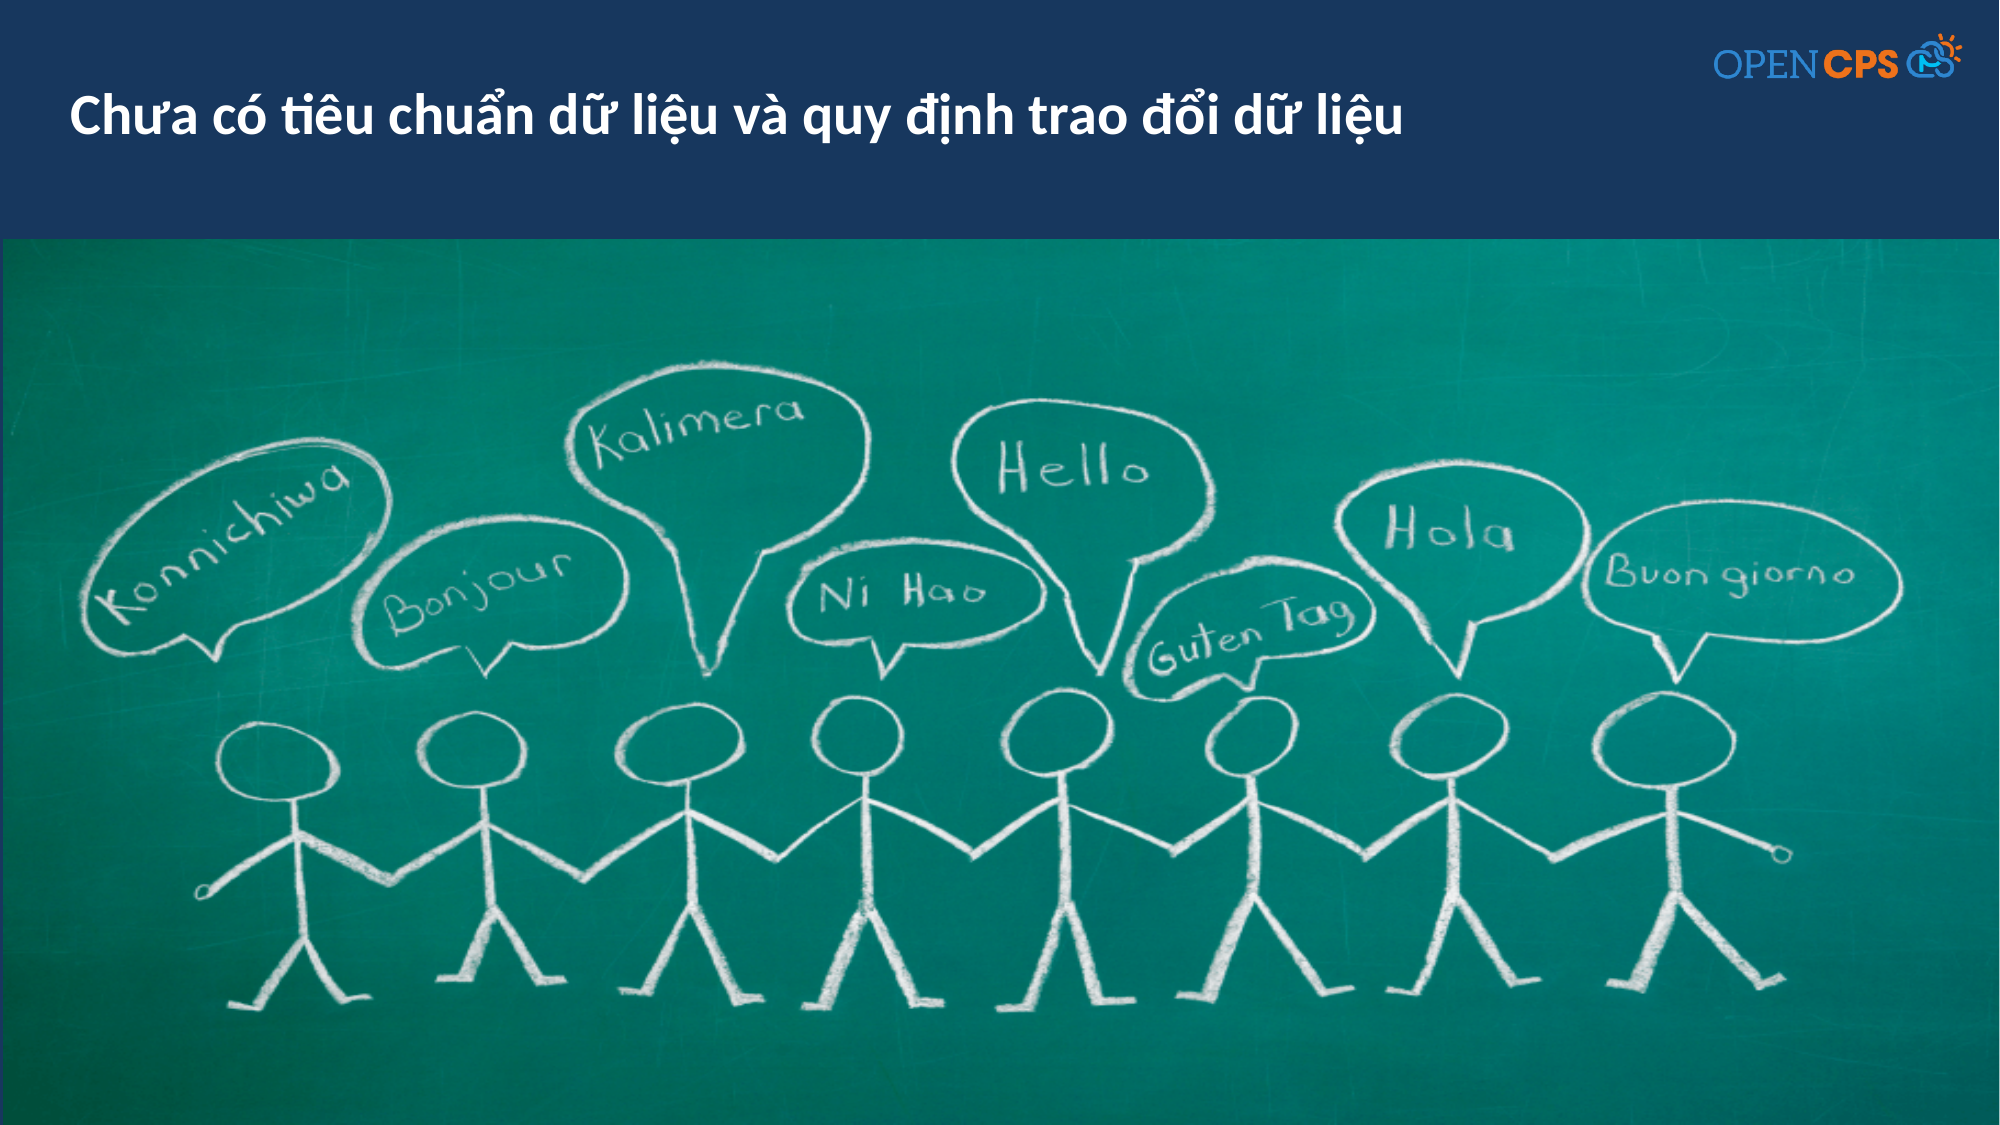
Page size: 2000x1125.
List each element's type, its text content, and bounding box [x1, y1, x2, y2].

picture [3, 239, 2000, 1125]
picture [1709, 29, 1966, 85]
text_box Chưa có tiêu chuẩn dữ liệu và quy định trao đổi dữ liệu [56, 68, 1420, 154]
